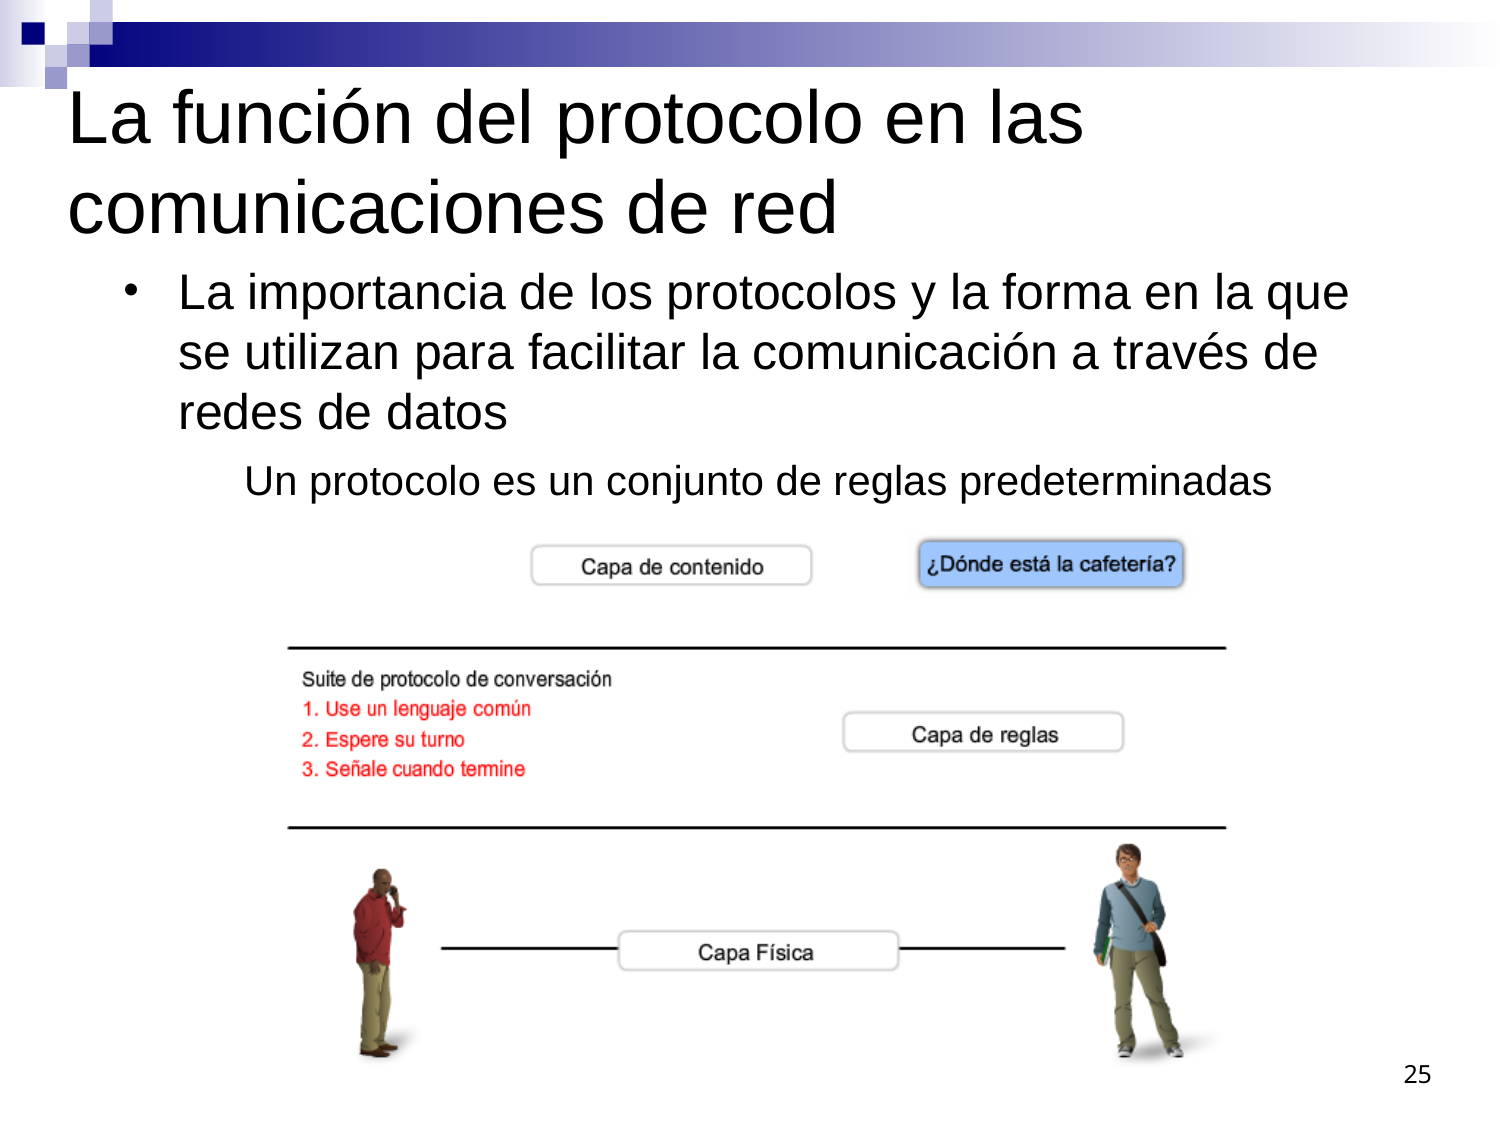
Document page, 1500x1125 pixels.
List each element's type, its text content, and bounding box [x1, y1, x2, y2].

text_box La función del protocolo en las comunicaciones de red [53, 61, 1500, 257]
text_box La importancia de los protocolos y la forma en la que se utilizan para facilitar la comunicación a través de redes de datos Un protocolo es un conjunto de reglas predeterminadas [107, 251, 1411, 1085]
picture [261, 507, 1241, 1090]
text_box <número> [1074, 1025, 1447, 1101]
